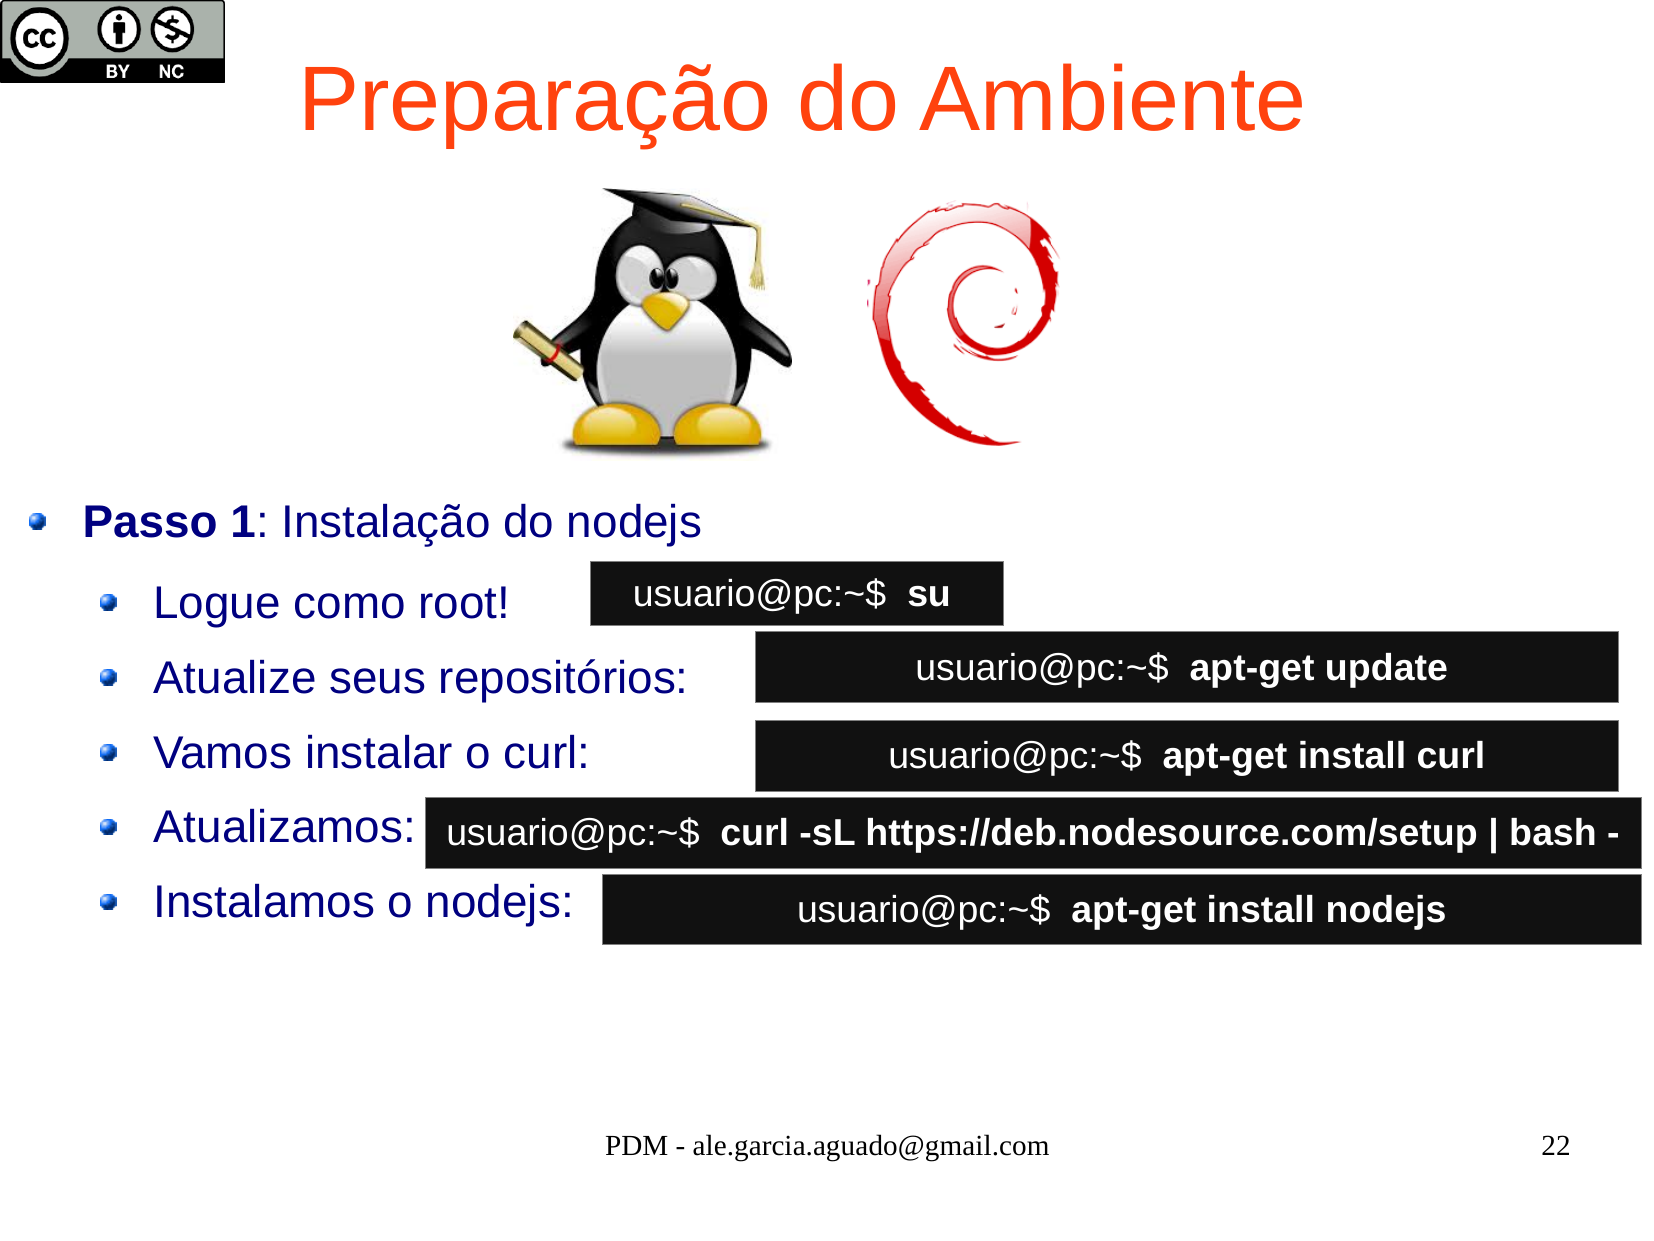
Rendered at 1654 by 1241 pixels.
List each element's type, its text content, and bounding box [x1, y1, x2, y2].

text_box usuario@pc:~$ apt-get install nodejs [602, 874, 1642, 945]
title Preparação do Ambiente [59, 31, 1548, 166]
picture [841, 200, 1087, 446]
text_box usuario@pc:~$ su [590, 561, 1004, 626]
text_box usuario@pc:~$ apt-get update [755, 631, 1619, 703]
picture [513, 188, 792, 461]
list Passo 1: Instalação do nodejs Logue como root! Atualize seus repositórios: Vamos instalar o curl: Atualizamos: Instalamos o nodejs: [11, 496, 1560, 1049]
picture [0, 0, 225, 83]
text_box usuario@pc:~$ apt-get install curl [755, 720, 1619, 792]
text_box usuario@pc:~$ curl -sL https://deb.nodesource.com/setup | bash - [425, 797, 1642, 869]
